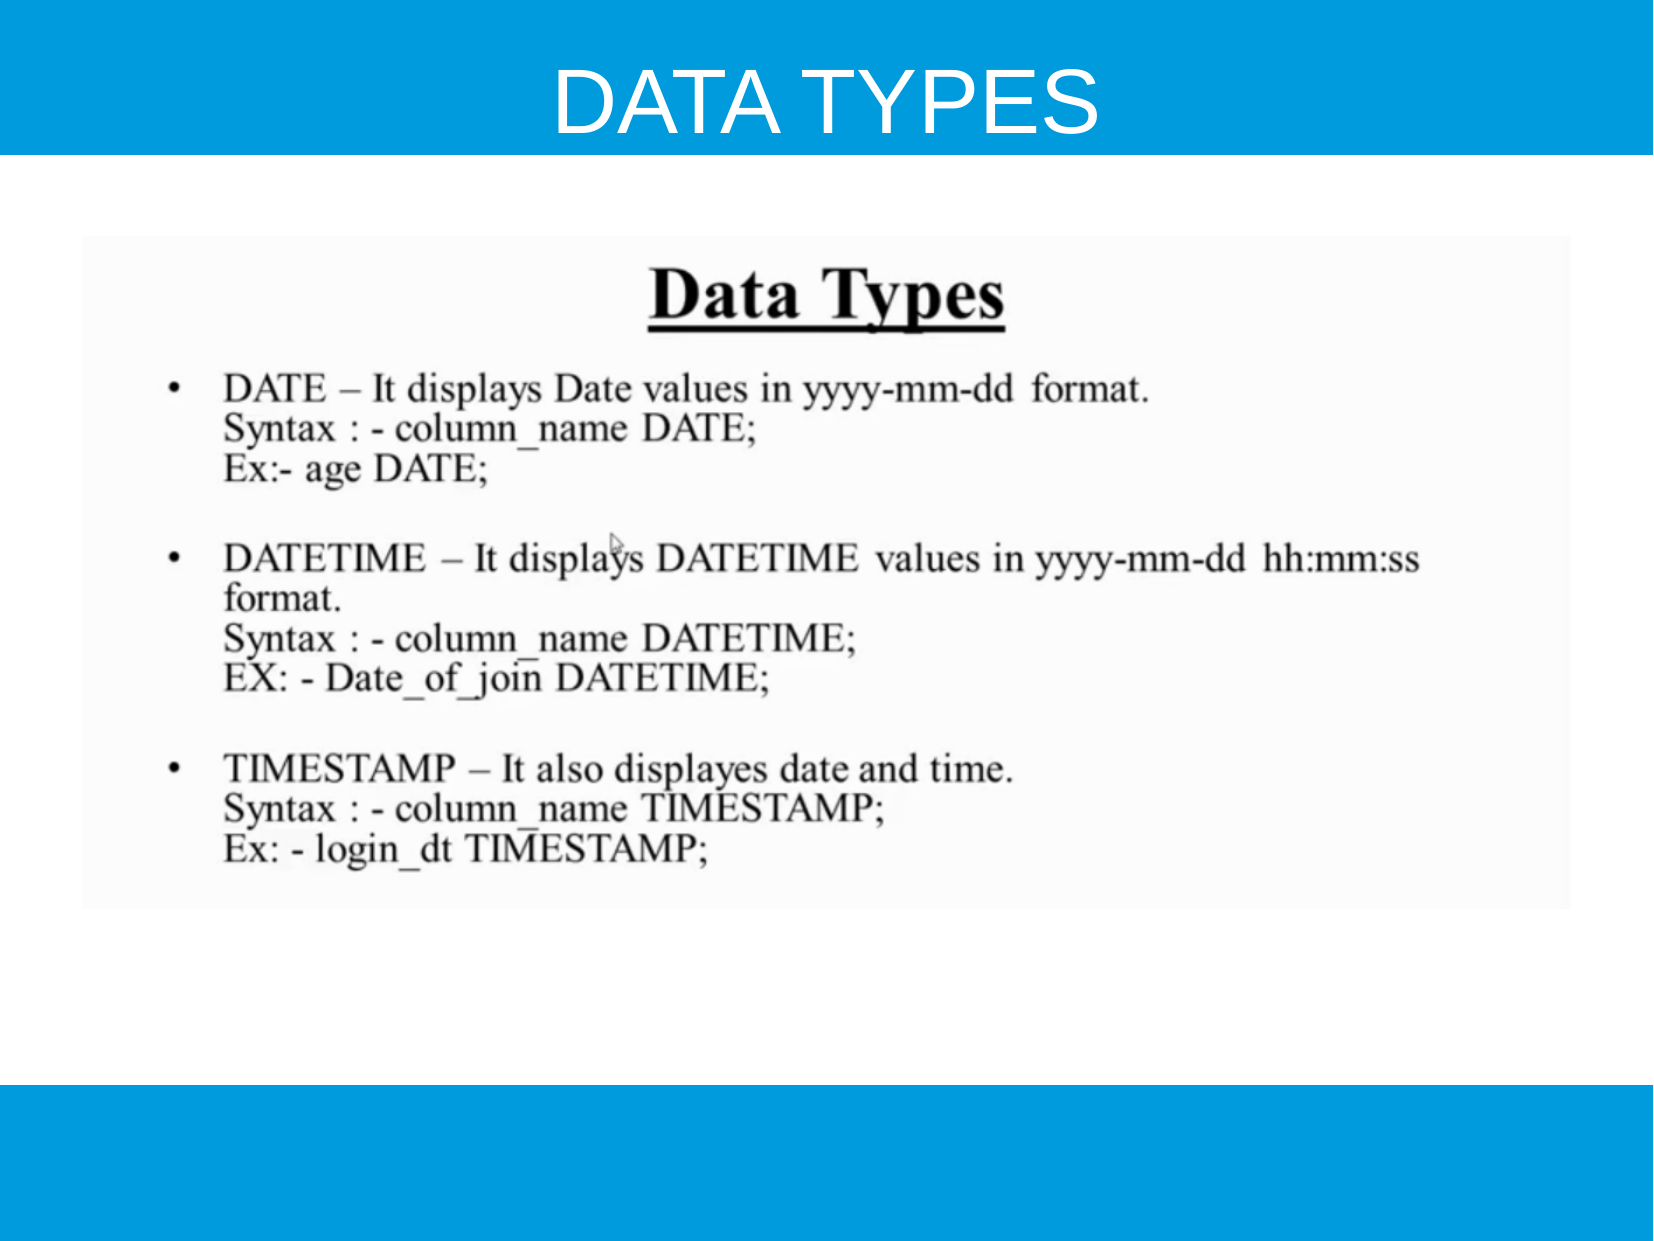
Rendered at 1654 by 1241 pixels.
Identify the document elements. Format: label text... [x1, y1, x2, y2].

picture [82, 236, 1571, 909]
title DATA TYPES [82, 49, 1571, 155]
